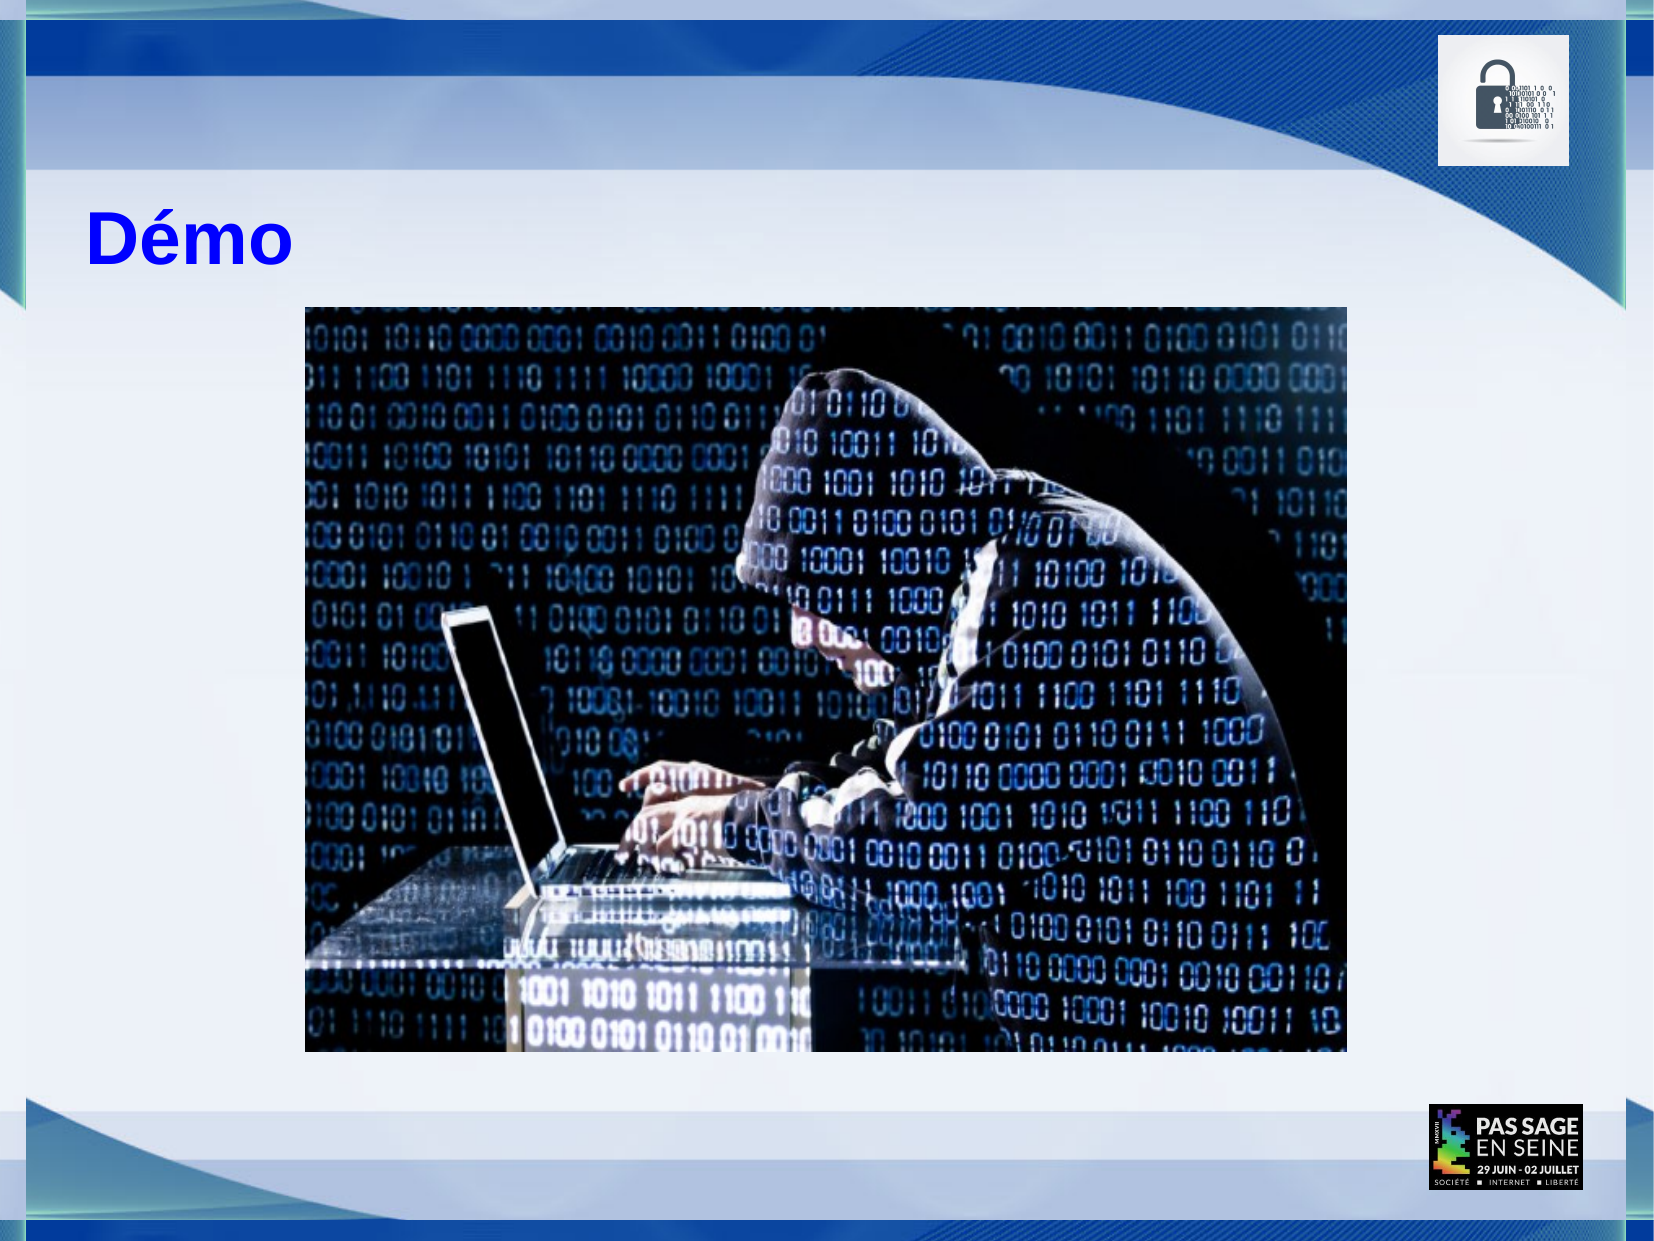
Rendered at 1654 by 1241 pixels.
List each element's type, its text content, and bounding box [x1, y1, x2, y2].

text_box Démo [70, 188, 343, 288]
picture [0, 0, 1654, 1241]
